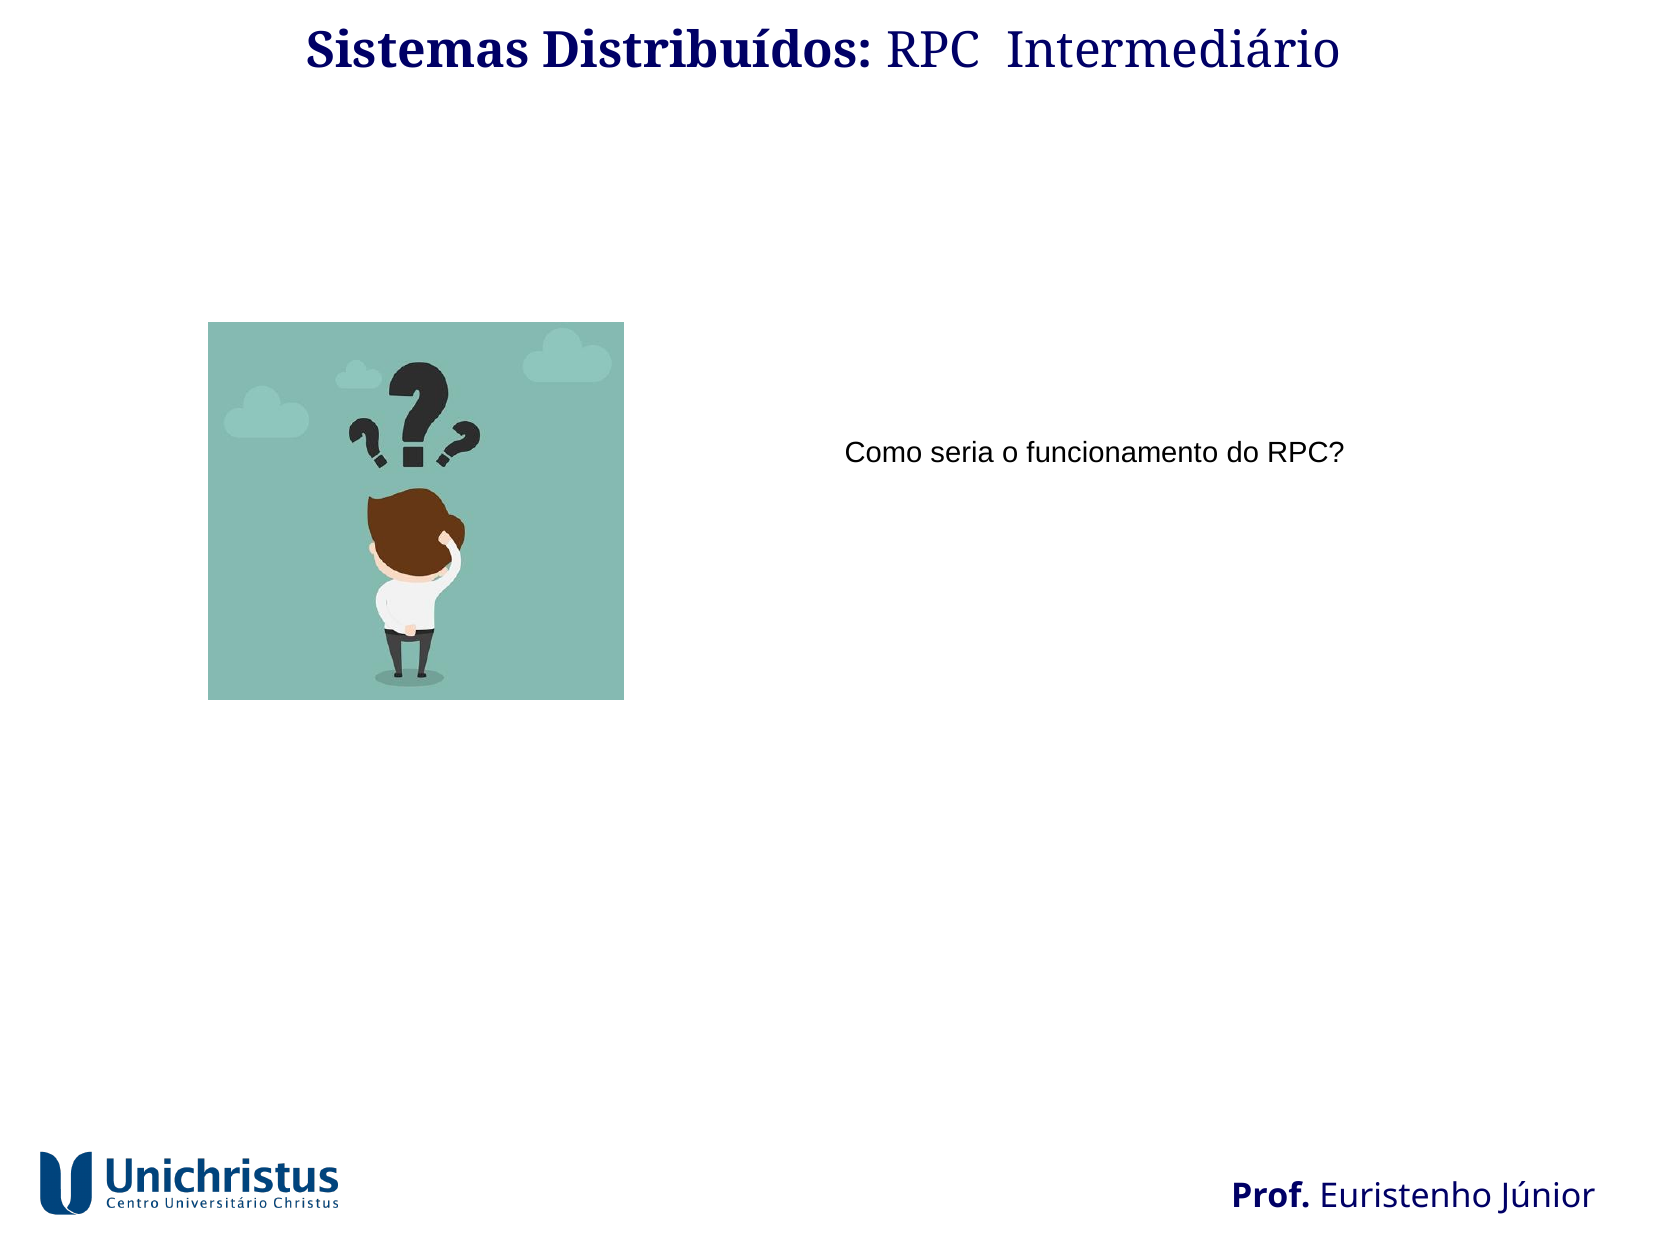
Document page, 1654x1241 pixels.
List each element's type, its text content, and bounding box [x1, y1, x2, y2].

text_box Prof. Euristenho Júnior [1216, 1163, 1654, 1224]
text_box Como seria o funcionamento do RPC? [643, 271, 1548, 869]
picture [208, 322, 624, 700]
picture [35, 1148, 343, 1217]
text_box Sistemas Distribuídos: RPC Intermediário [291, 6, 1363, 113]
